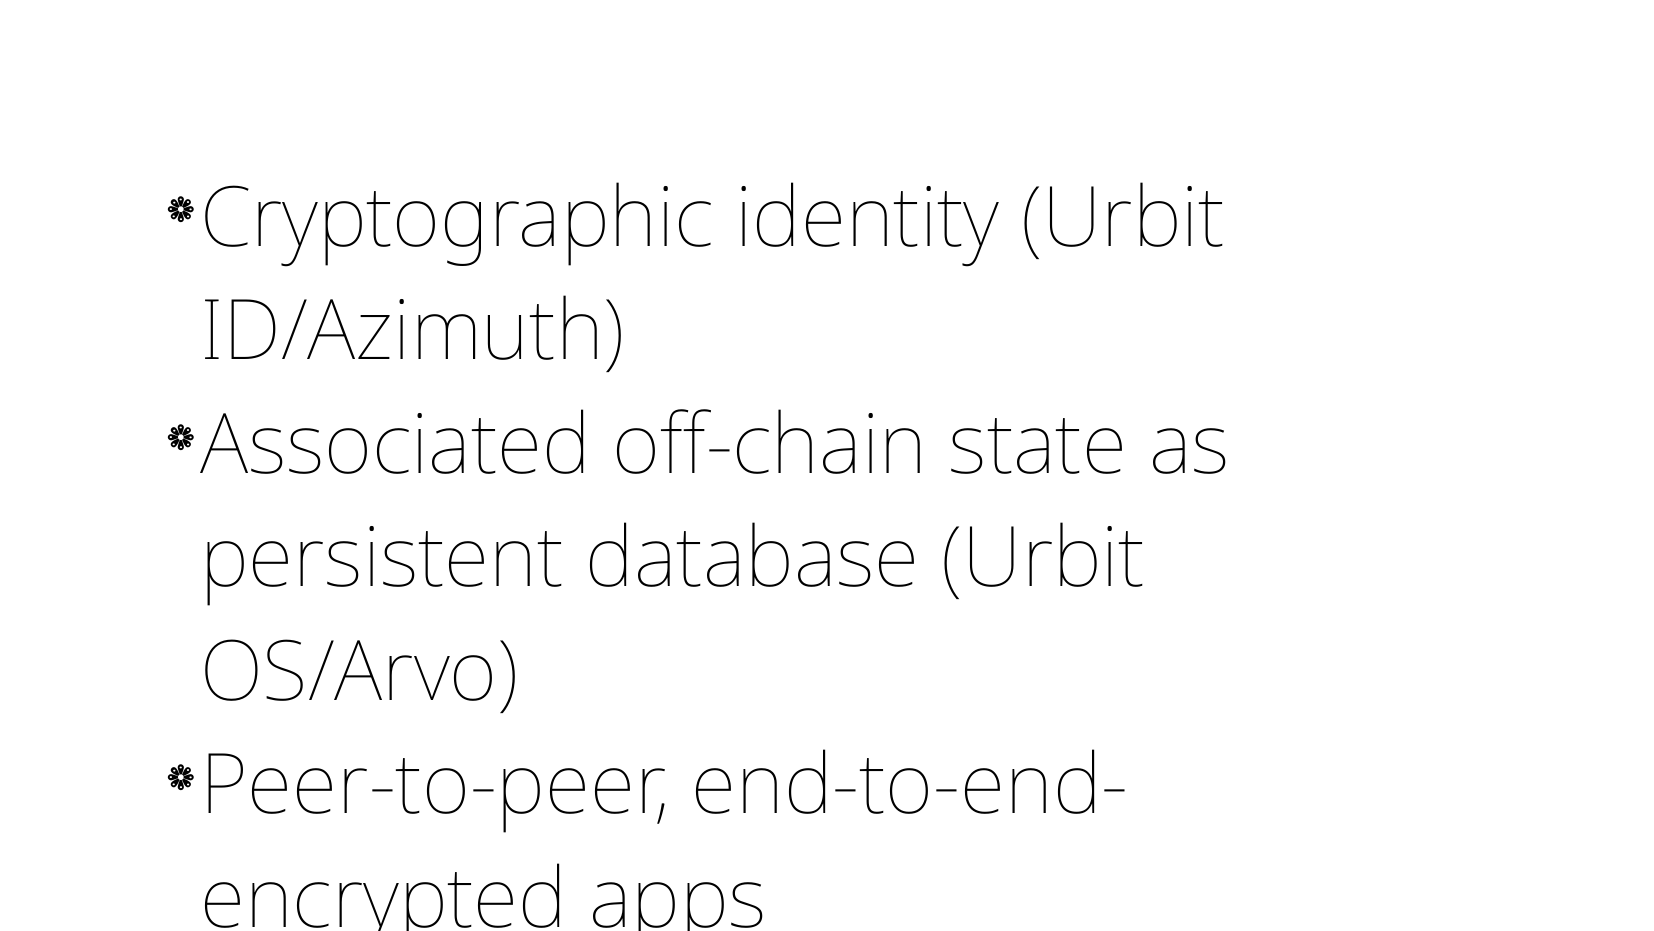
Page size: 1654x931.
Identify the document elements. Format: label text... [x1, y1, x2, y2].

text_box Cryptographic identity (Urbit ID/Azimuth) Associated off-chain state as persistent database (Urbit OS/Arvo) Peer-to-peer, end-to-end-encrypted apps [150, 150, 1501, 748]
